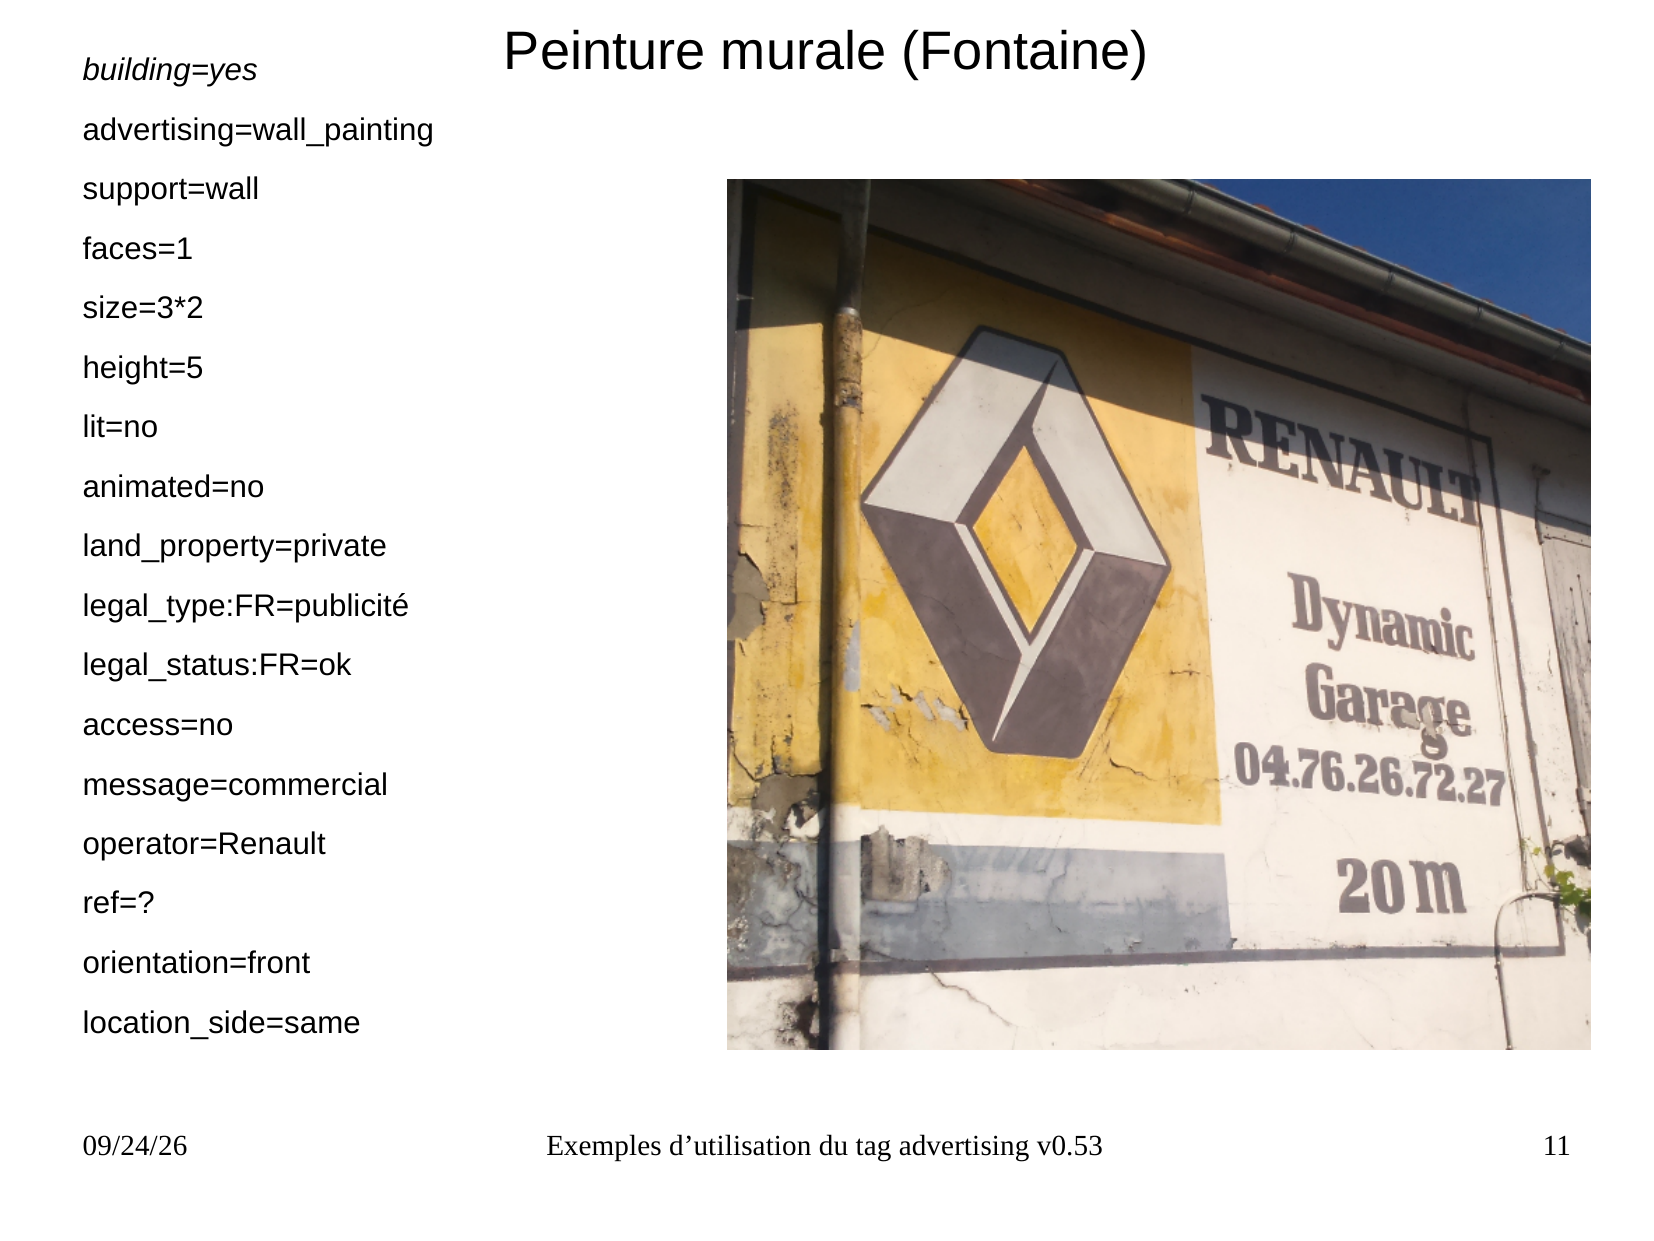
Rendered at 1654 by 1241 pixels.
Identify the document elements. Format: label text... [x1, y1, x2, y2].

text_box building=yes advertising=wall_painting support=wall faces=1 size=3*2 height=5 lit=no animated=no land_property=private legal_type:FR=publicité legal_status:FR=ok access=no message=commercial operator=Renault ref=? orientation=front location_side=same [67, 45, 766, 1140]
picture [727, 179, 1591, 1051]
title Peinture murale (Fontaine) [82, 0, 1571, 103]
